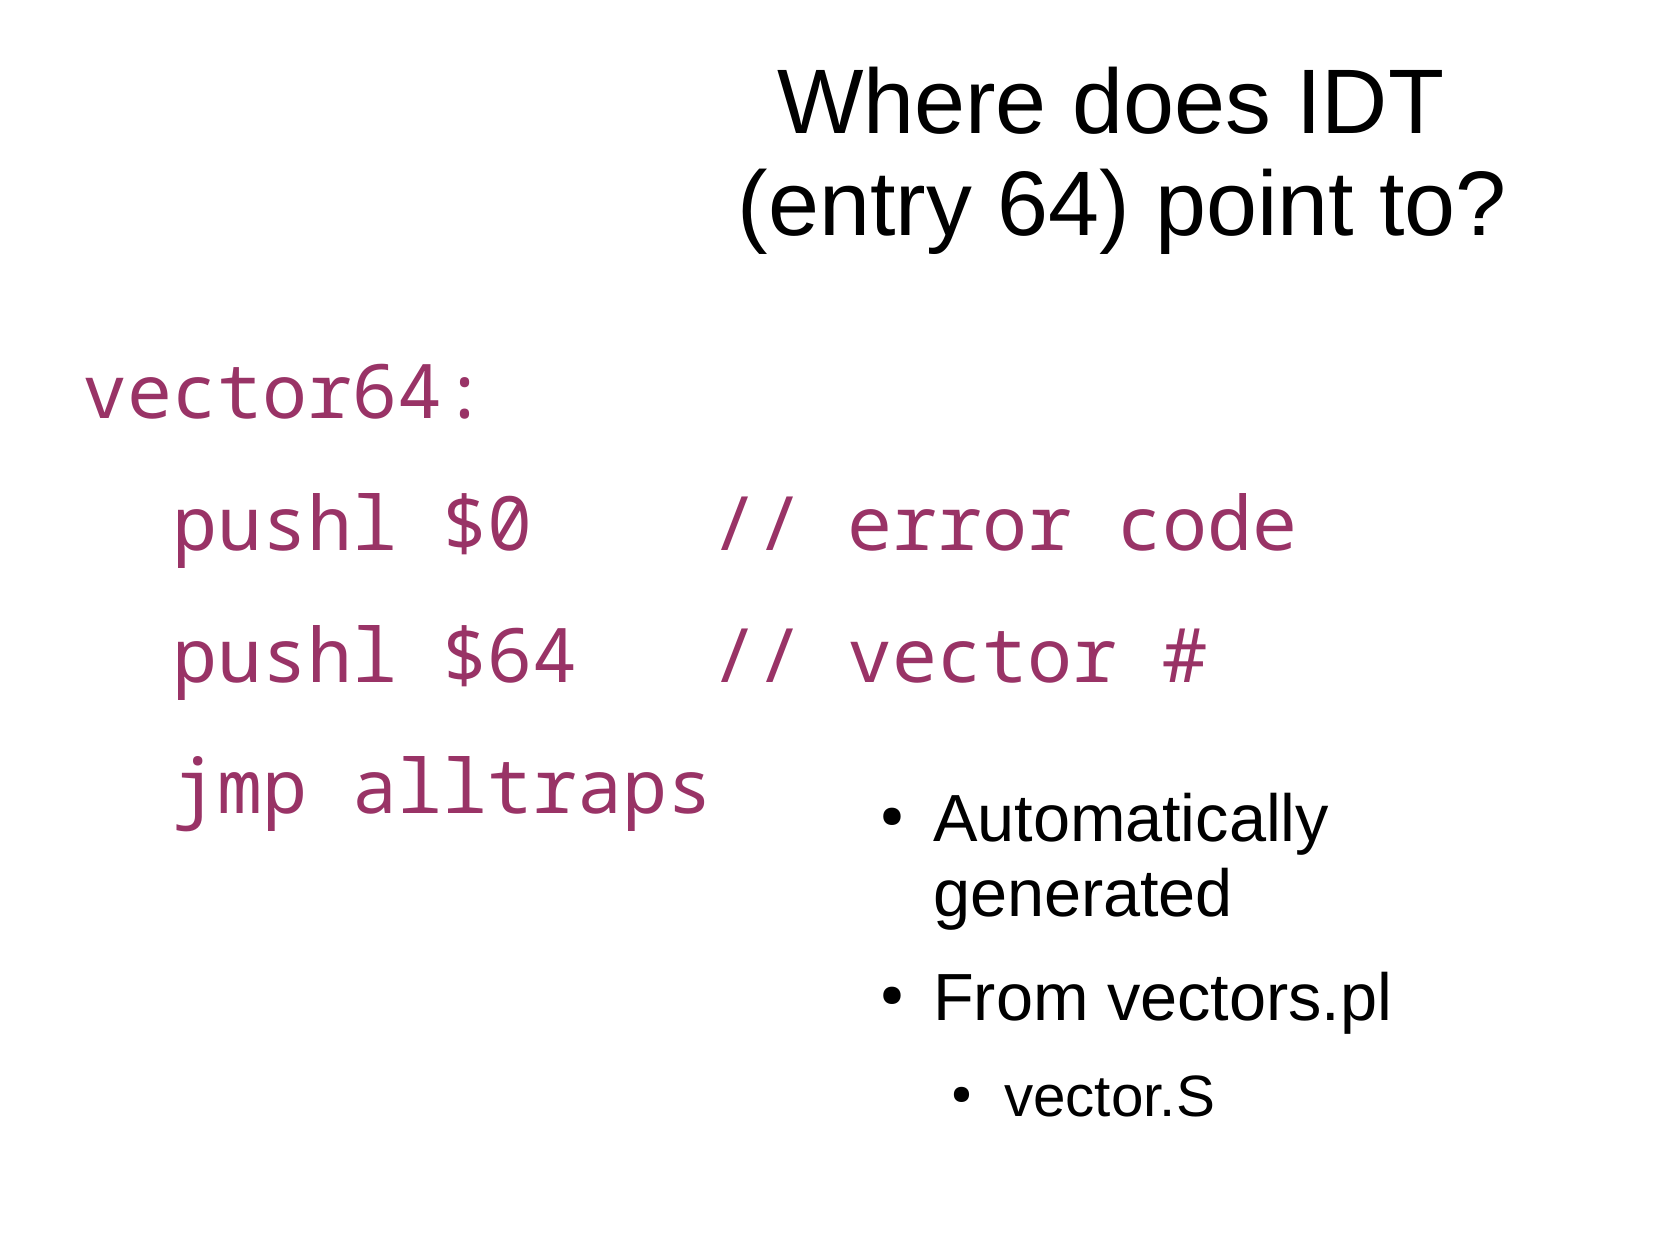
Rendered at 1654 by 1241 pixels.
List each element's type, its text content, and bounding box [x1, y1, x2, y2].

title Where does IDT (entry 64) point to? [675, 49, 1571, 257]
list vector64: pushl $0 // error code pushl $64 // vector # jmp alltraps [82, 75, 1571, 1163]
list Automatically generated From vectors.pl vector.S [862, 780, 1589, 1201]
